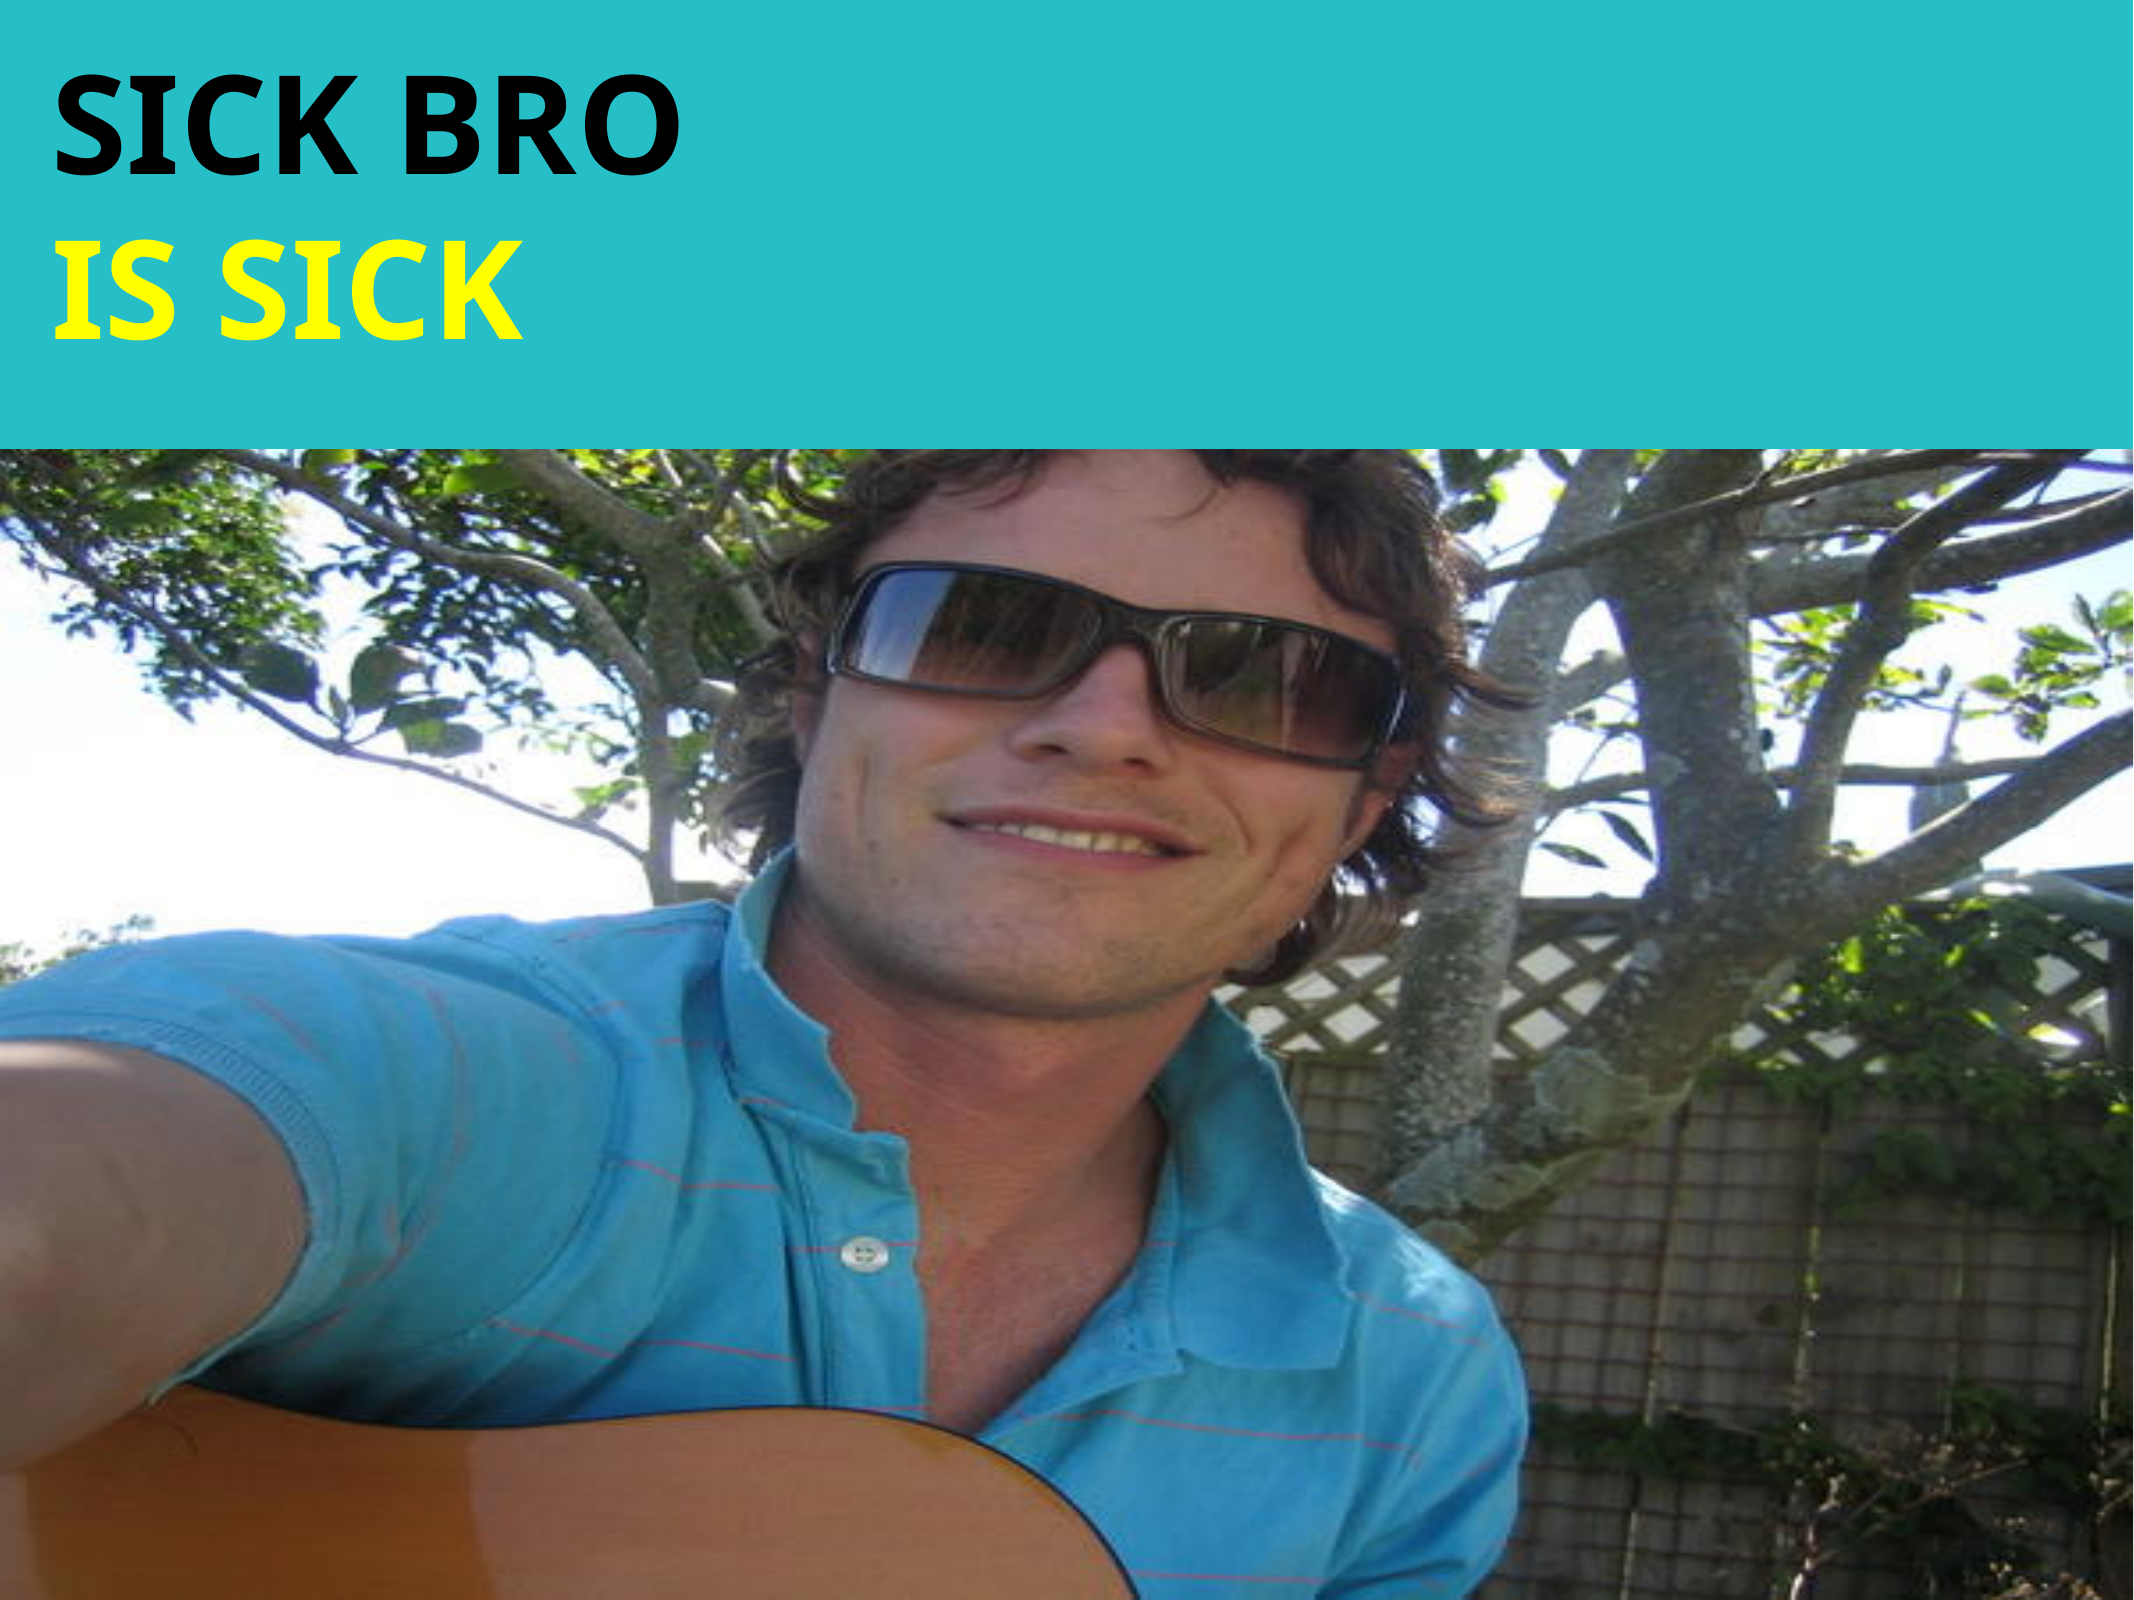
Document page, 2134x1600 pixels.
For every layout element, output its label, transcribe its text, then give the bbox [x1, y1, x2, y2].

text_box SICK BRO IS SICK [41, 37, 2134, 449]
picture [0, 449, 2134, 1600]
